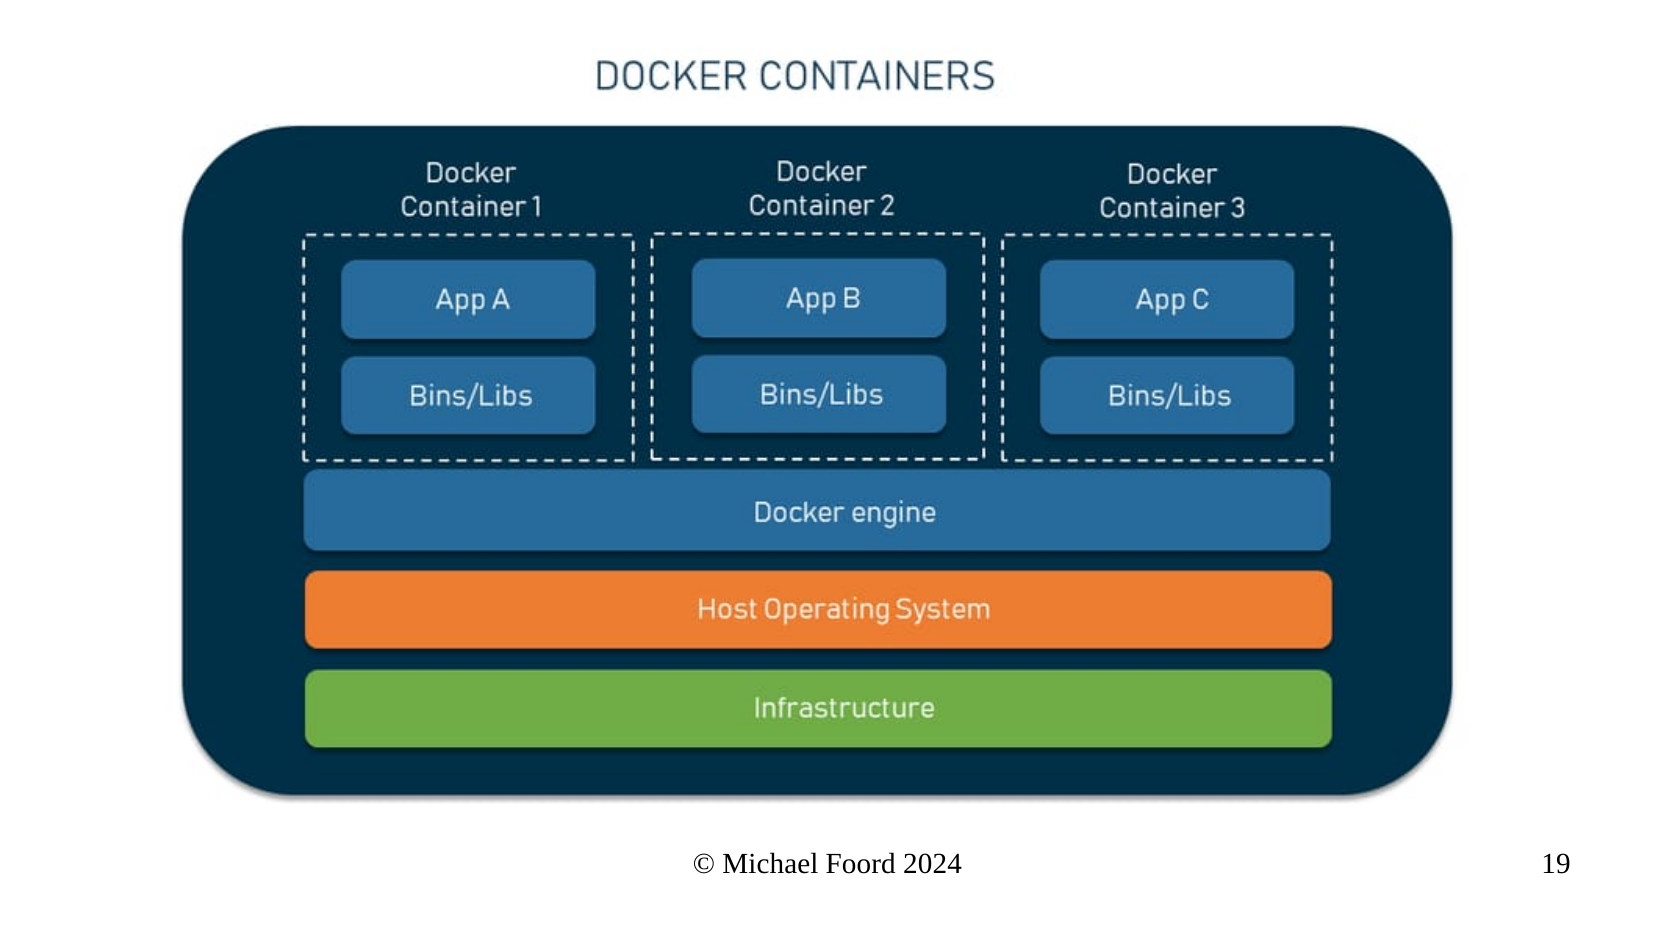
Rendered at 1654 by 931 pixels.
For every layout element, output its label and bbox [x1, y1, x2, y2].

picture [153, 23, 1477, 804]
